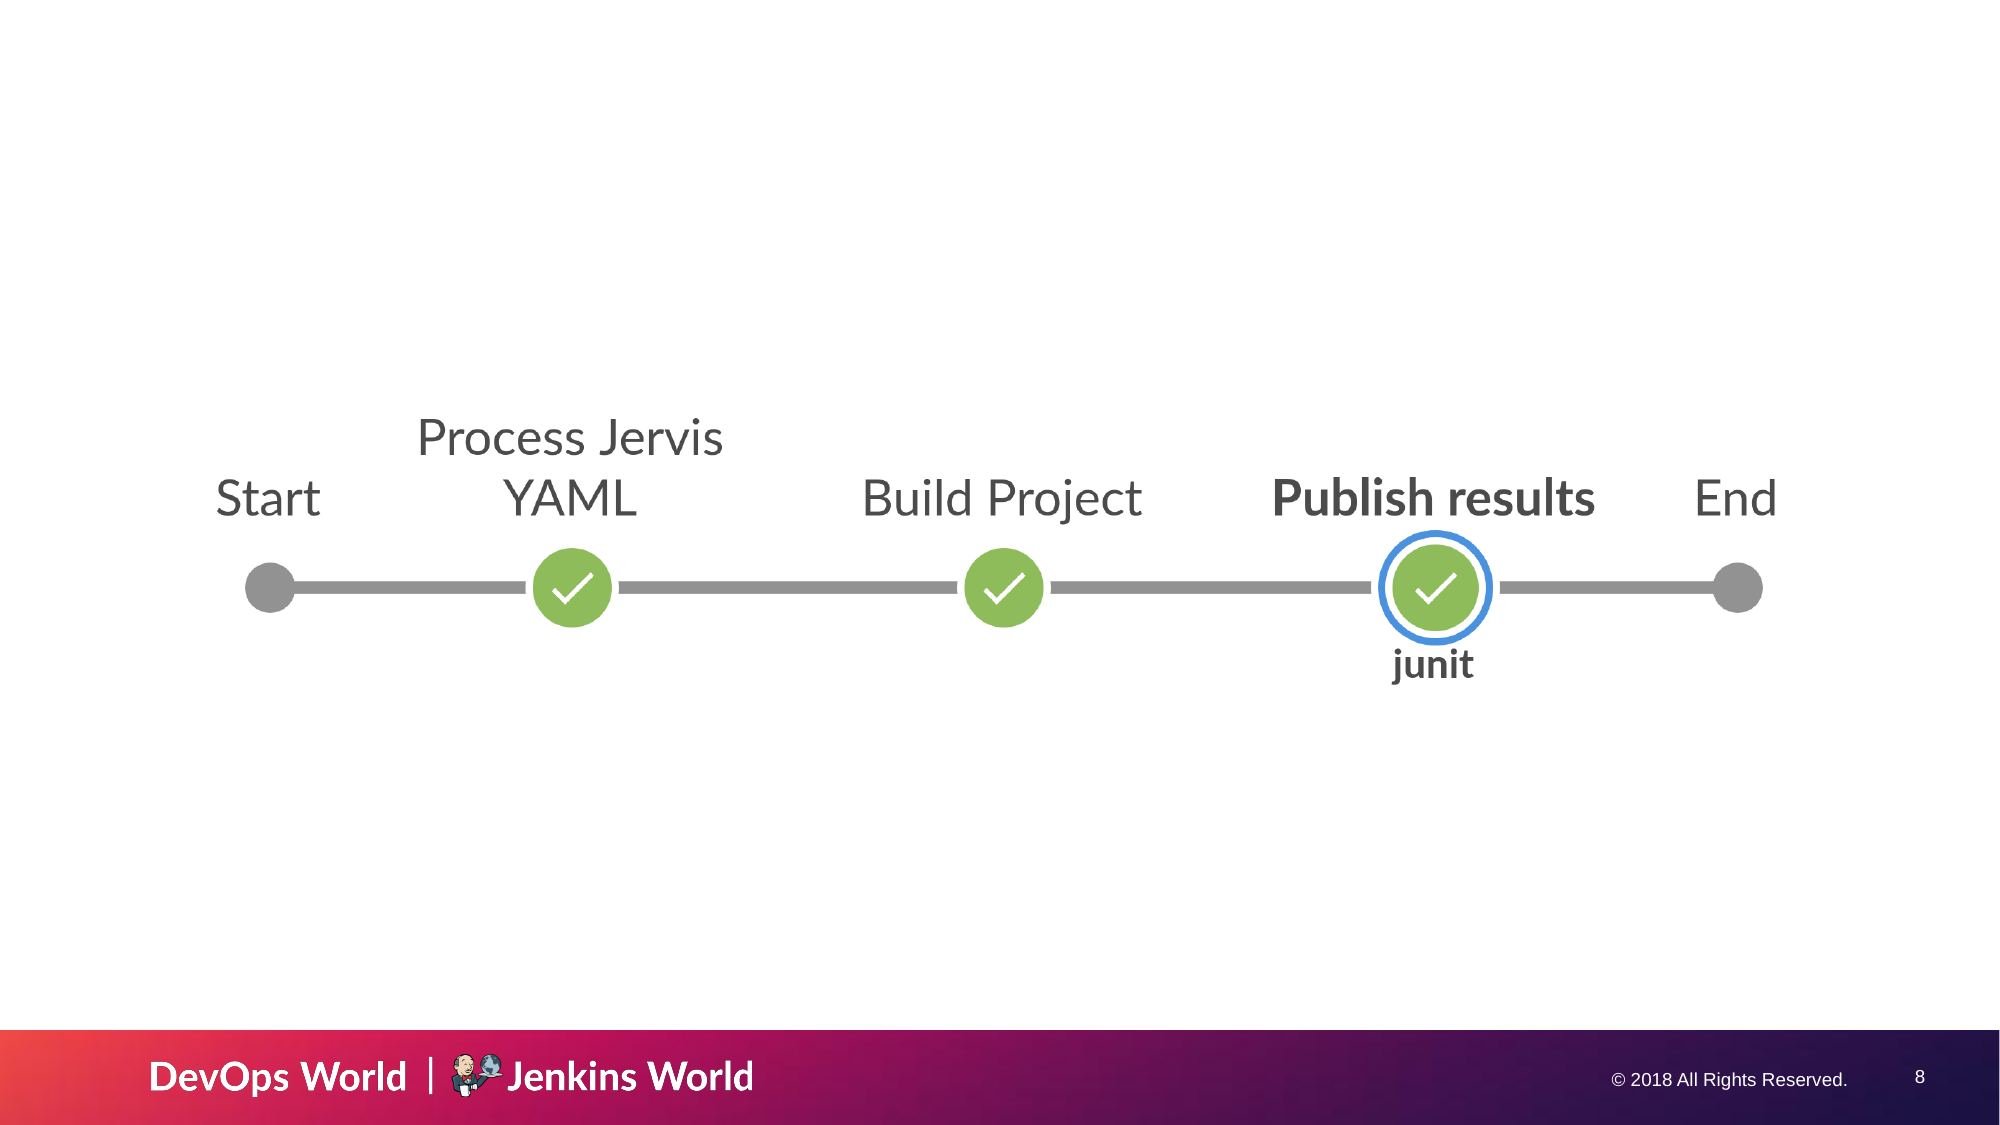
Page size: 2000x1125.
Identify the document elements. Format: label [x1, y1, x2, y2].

picture [136, 339, 1864, 786]
picture [0, 1030, 2000, 1125]
